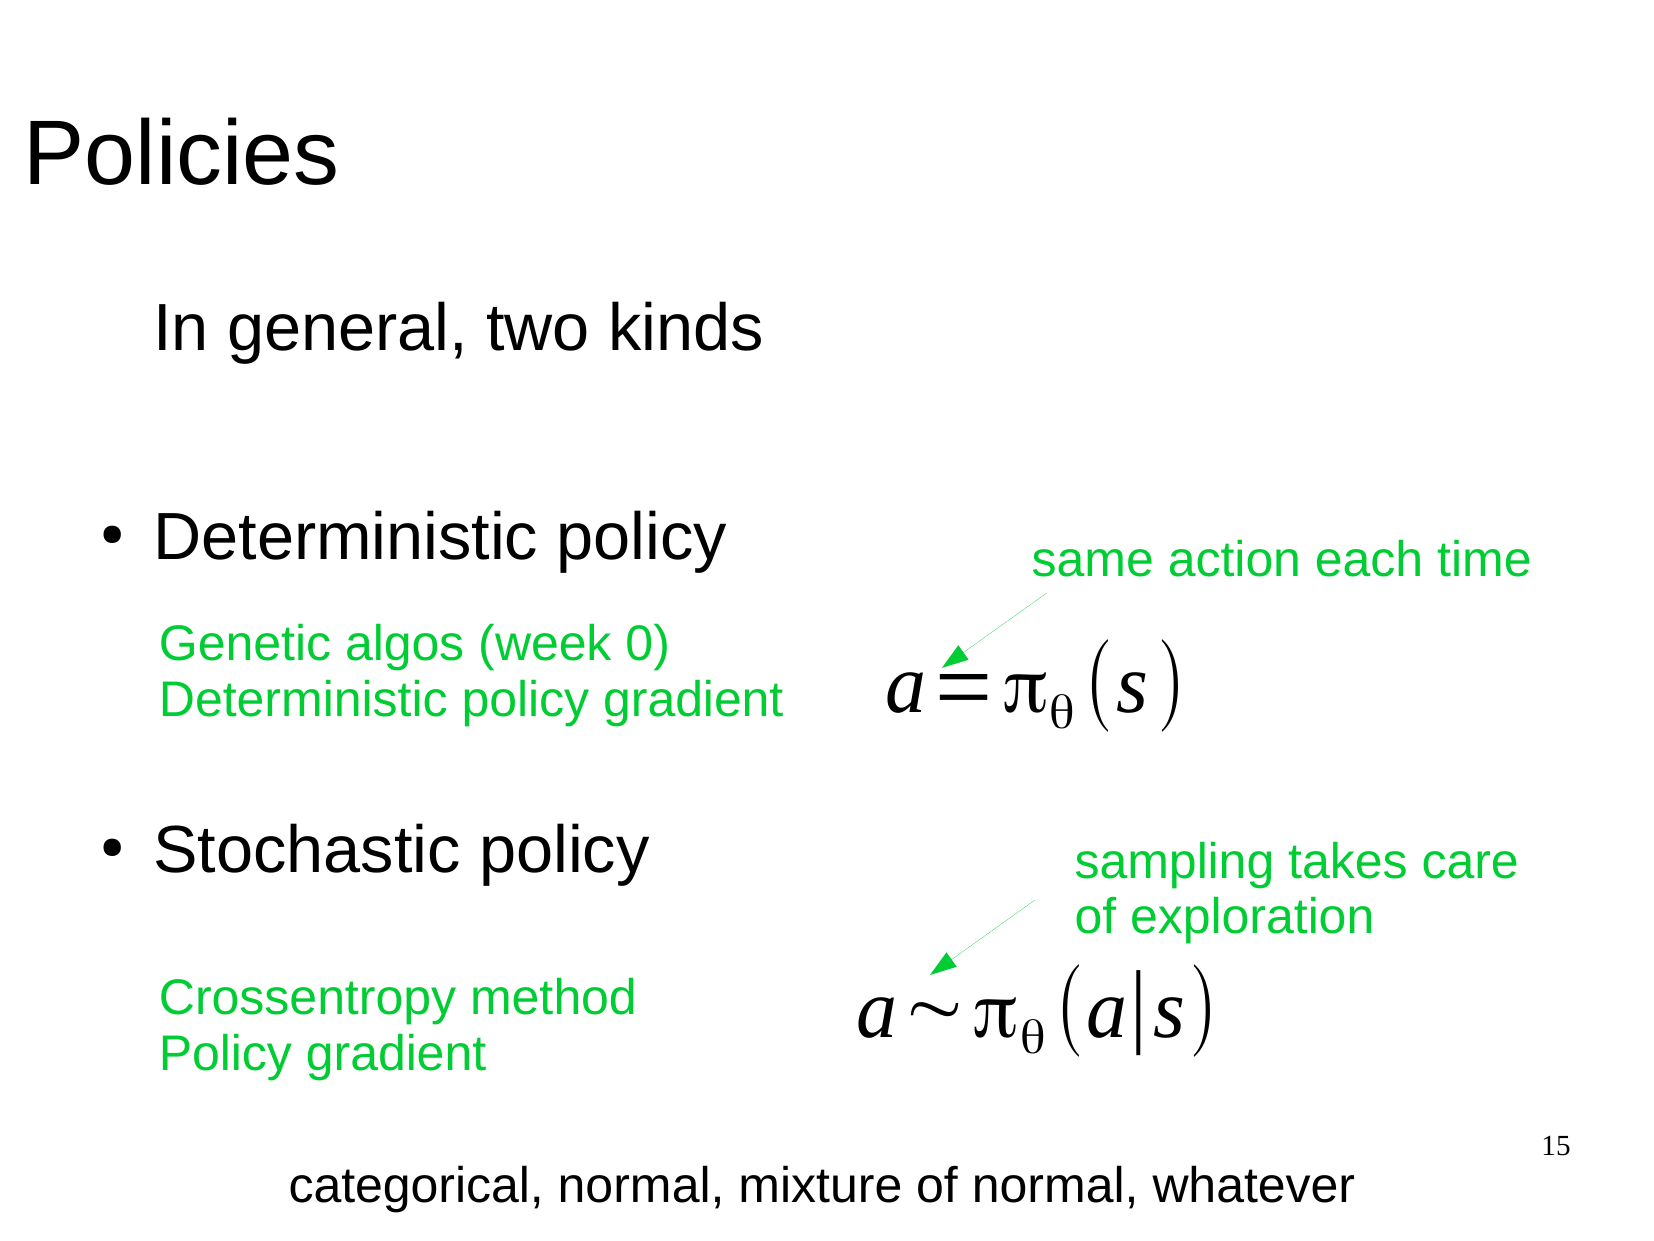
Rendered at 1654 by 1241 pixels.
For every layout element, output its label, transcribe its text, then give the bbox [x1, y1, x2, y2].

text_box same action each time [988, 524, 1547, 596]
text_box sampling takes care of exploration [1059, 825, 1548, 953]
title Policies [23, 49, 1512, 257]
text_box Crossentropy method Policy gradient [144, 961, 856, 1090]
chart [865, 633, 1202, 736]
list In general, two kinds Deterministic policy Stochastic policy [82, 290, 1571, 1010]
chart [835, 958, 1238, 1060]
text_box Genetic algos (week 0) Deterministic policy gradient [144, 607, 856, 792]
text_box categorical, normal, mixture of normal, whatever [273, 1149, 1371, 1221]
